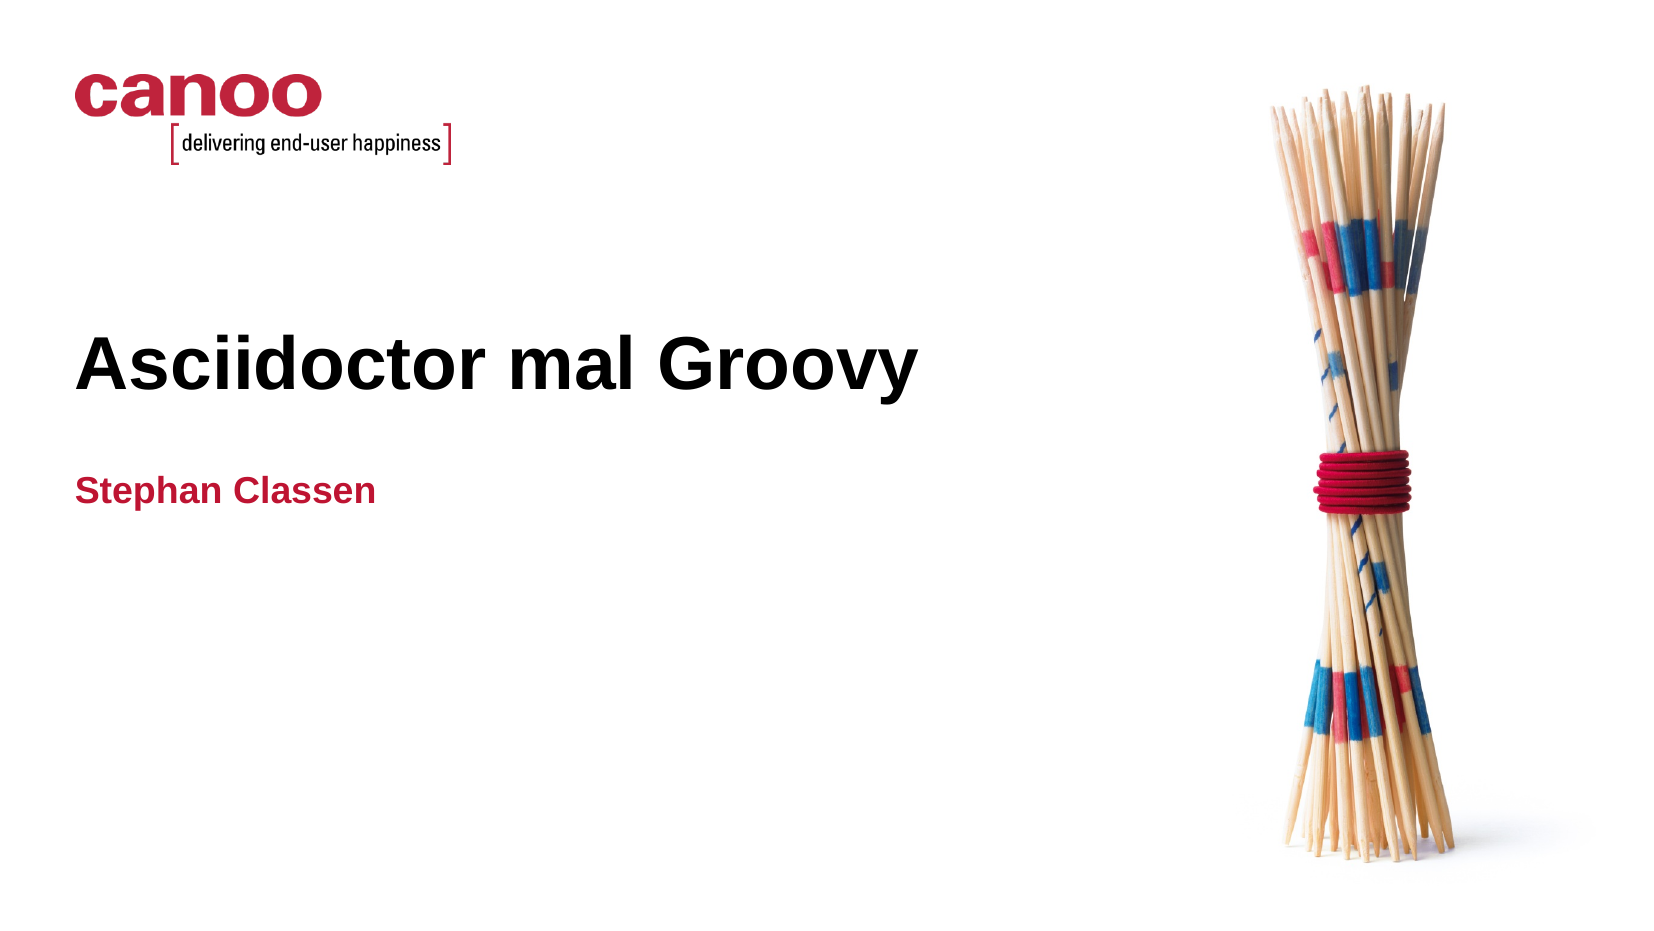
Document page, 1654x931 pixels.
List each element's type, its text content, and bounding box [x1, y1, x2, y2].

picture [1200, 15, 1644, 916]
picture [75, 74, 451, 165]
text_box Stephan Classen [74, 466, 963, 512]
text_box Asciidoctor mal Groovy [74, 314, 1186, 406]
